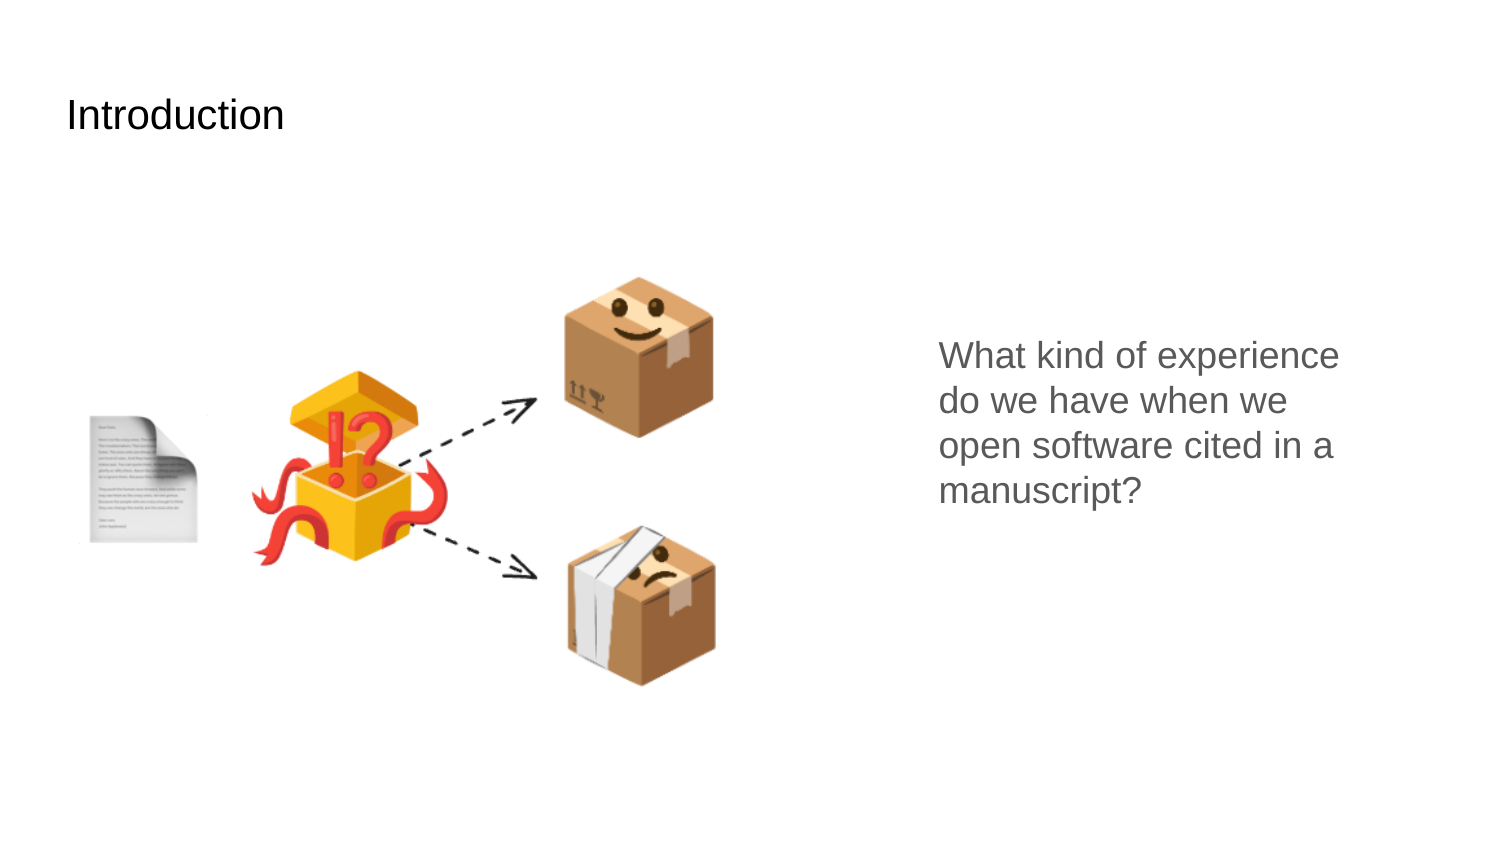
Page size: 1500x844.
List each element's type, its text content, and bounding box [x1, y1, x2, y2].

picture [66, 262, 738, 702]
text_box What kind of experience do we have when we open software cited in a manuscript? [923, 315, 1394, 526]
title Introduction [51, 72, 1449, 167]
